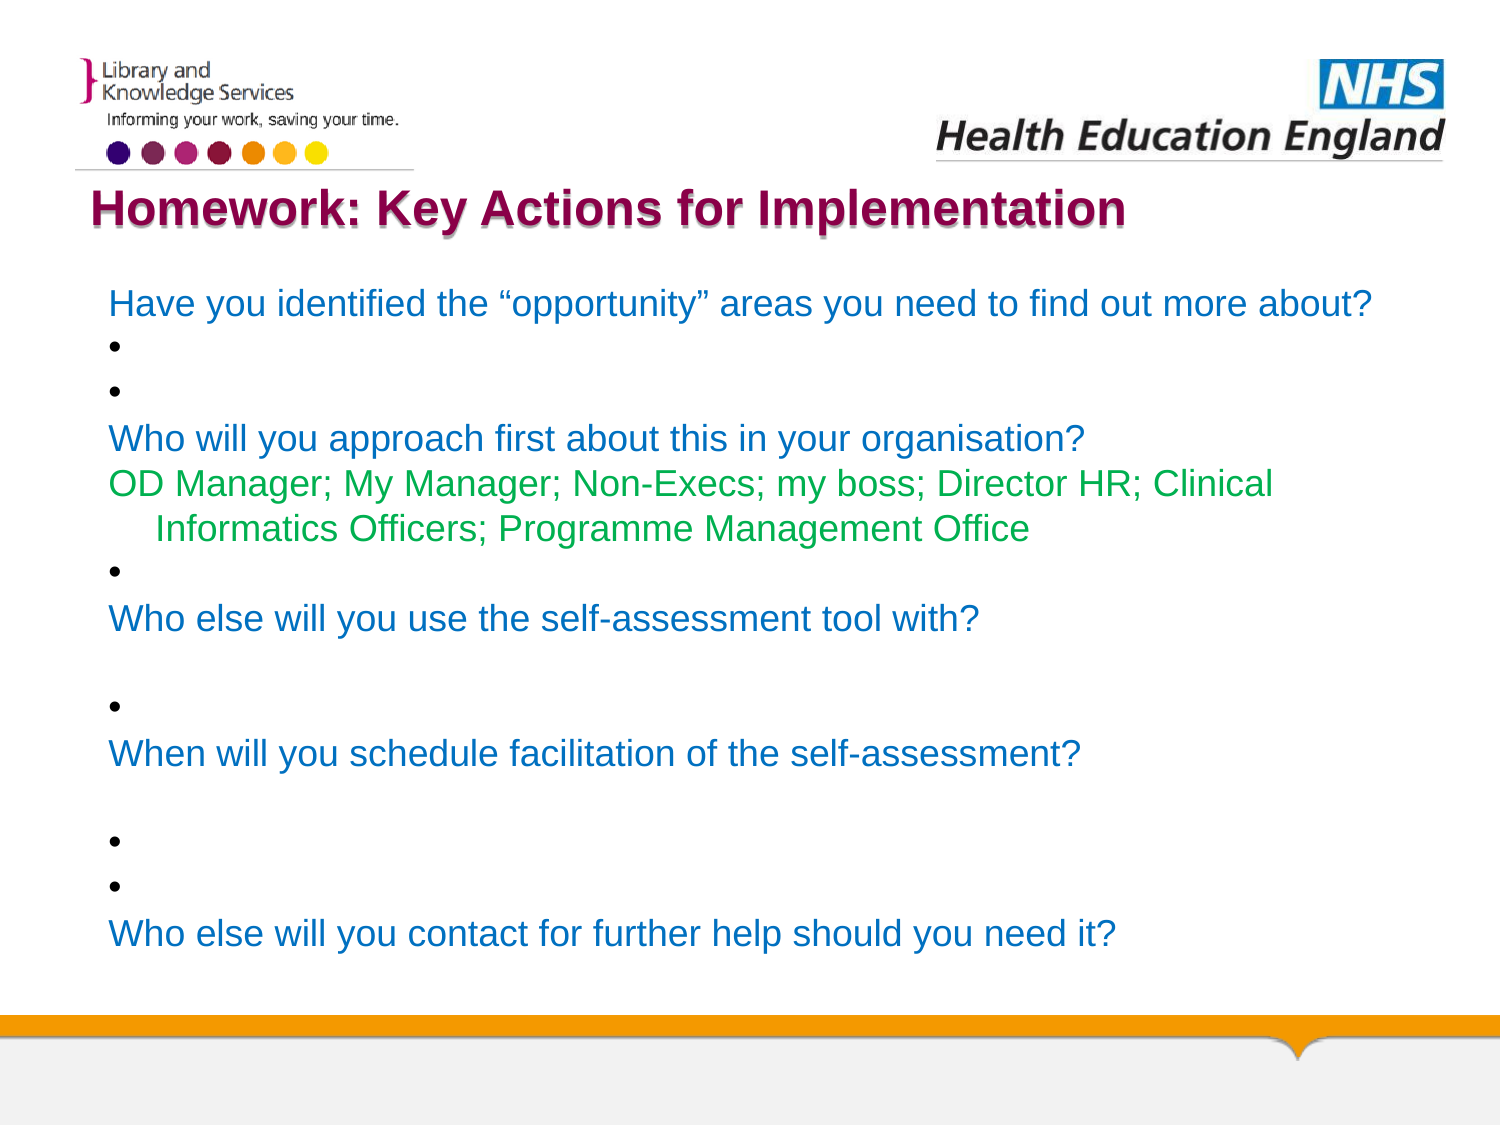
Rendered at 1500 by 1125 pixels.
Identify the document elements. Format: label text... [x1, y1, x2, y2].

picture [75, 54, 416, 169]
title Homework: Key Actions for Implementation [90, 175, 1366, 288]
text_box Have you identified the “opportunity” areas you need to find out more about? Who will you approach first about this in your organisation? OD Manager; My Manager; Non-Execs; my boss; Director HR; Clinical Informatics Officers; Programme Management Office Who else will you use the self-assessment tool with? When will you schedule facilitation of the self-assessment? Who else will you contact for further help should you need it? [93, 272, 1424, 962]
